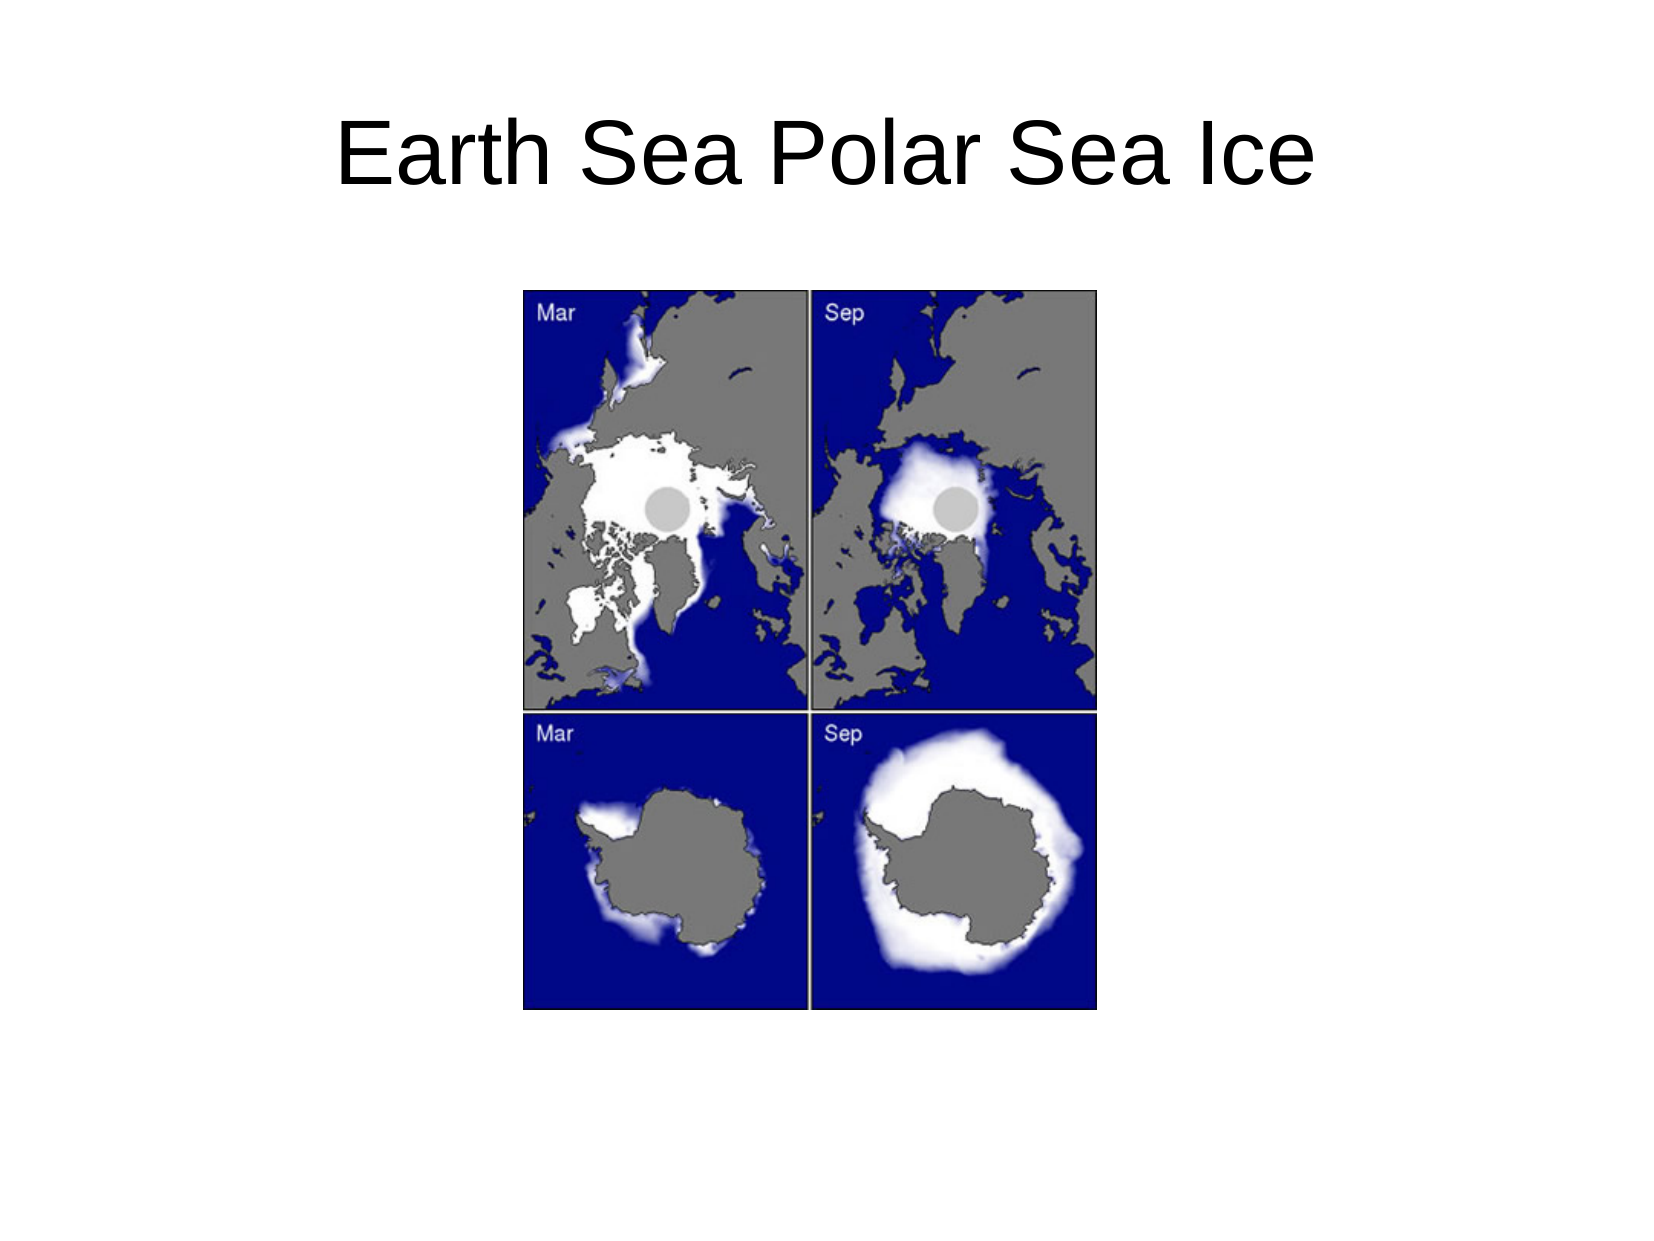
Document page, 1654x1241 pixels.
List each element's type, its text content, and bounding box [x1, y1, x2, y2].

title Earth Sea Polar Sea Ice [82, 49, 1571, 257]
picture [523, 290, 1097, 1010]
